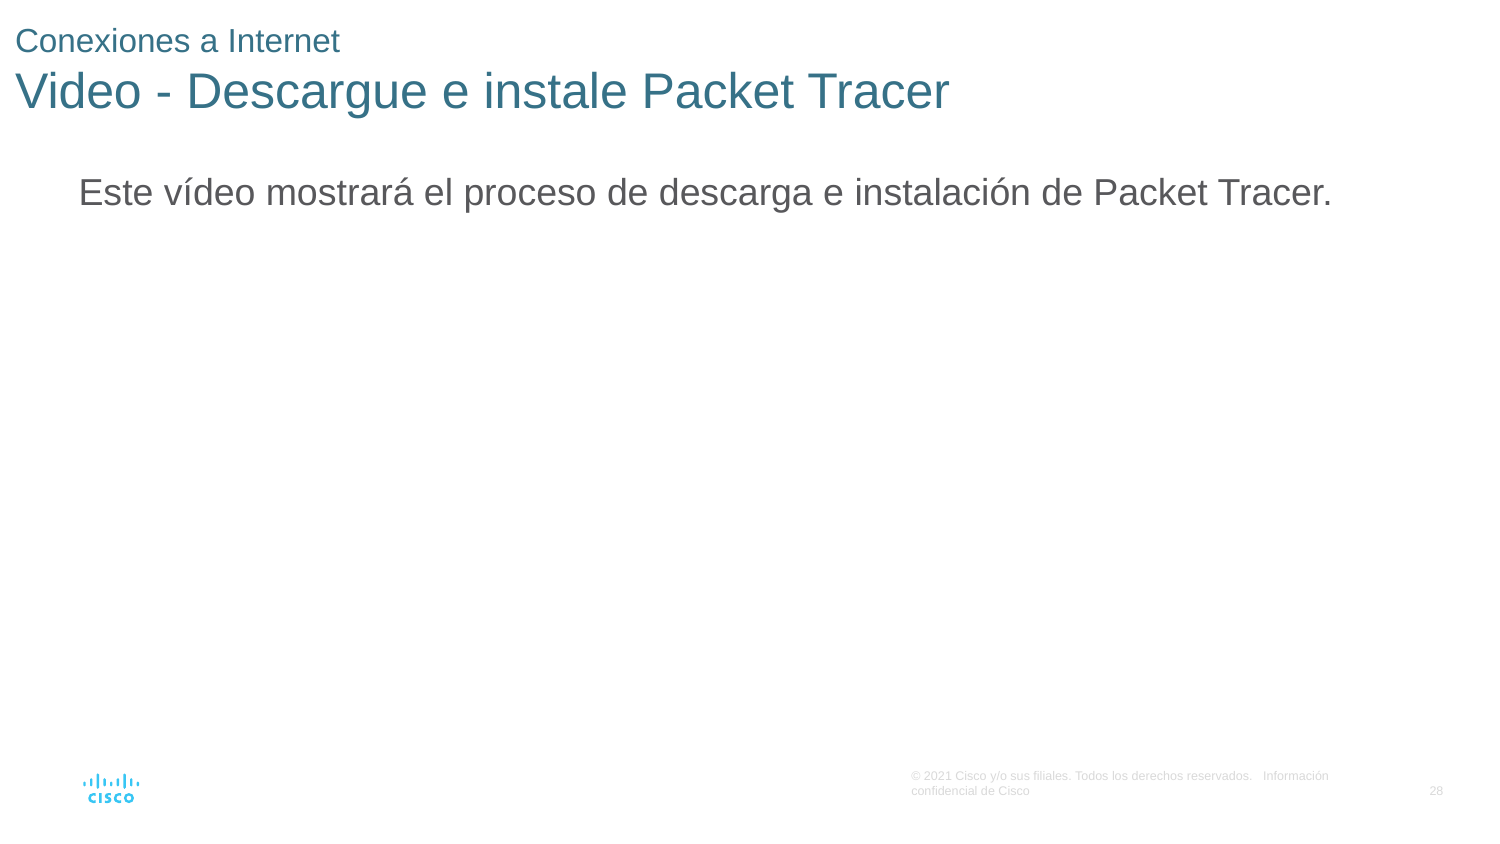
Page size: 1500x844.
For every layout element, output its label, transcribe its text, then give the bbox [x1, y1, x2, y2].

title Conexiones a Internet Video - Descargue e instale Packet Tracer [0, 6, 1500, 131]
text_box Este vídeo mostrará el proceso de descarga e instalación de Packet Tracer. [63, 161, 1436, 221]
